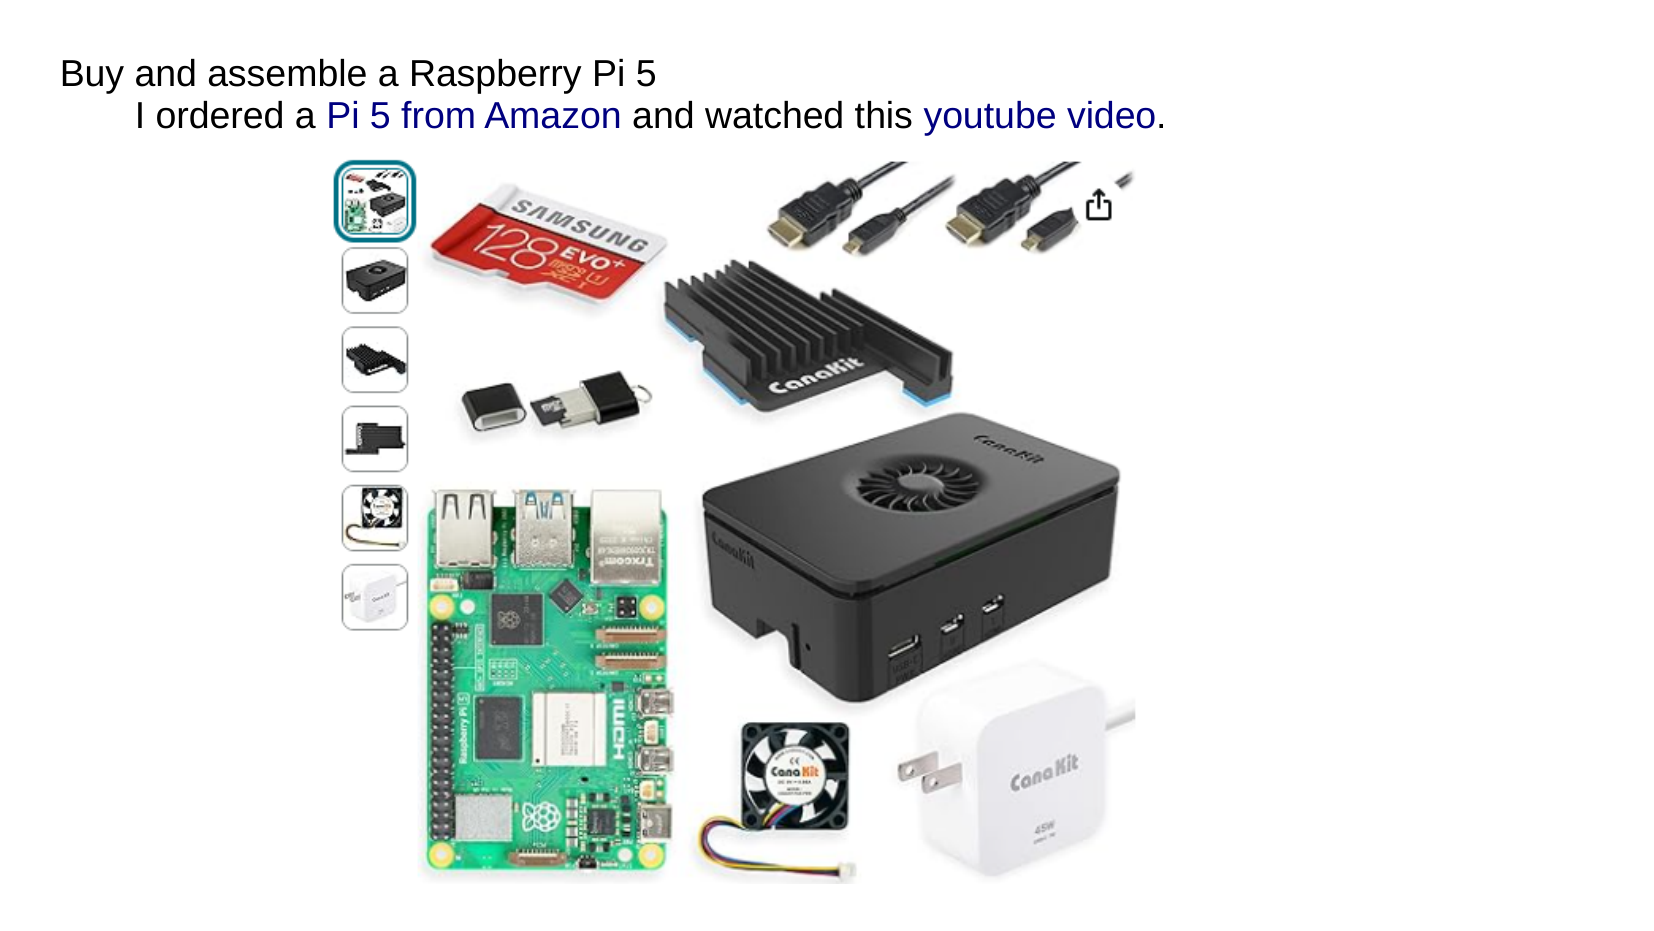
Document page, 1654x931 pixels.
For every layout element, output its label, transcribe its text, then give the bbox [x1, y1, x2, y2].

text_box Buy and assemble a Raspberry Pi 5 I ordered a Pi 5 from Amazon and watched this youtube video. [45, 45, 1621, 270]
picture [328, 156, 1150, 884]
